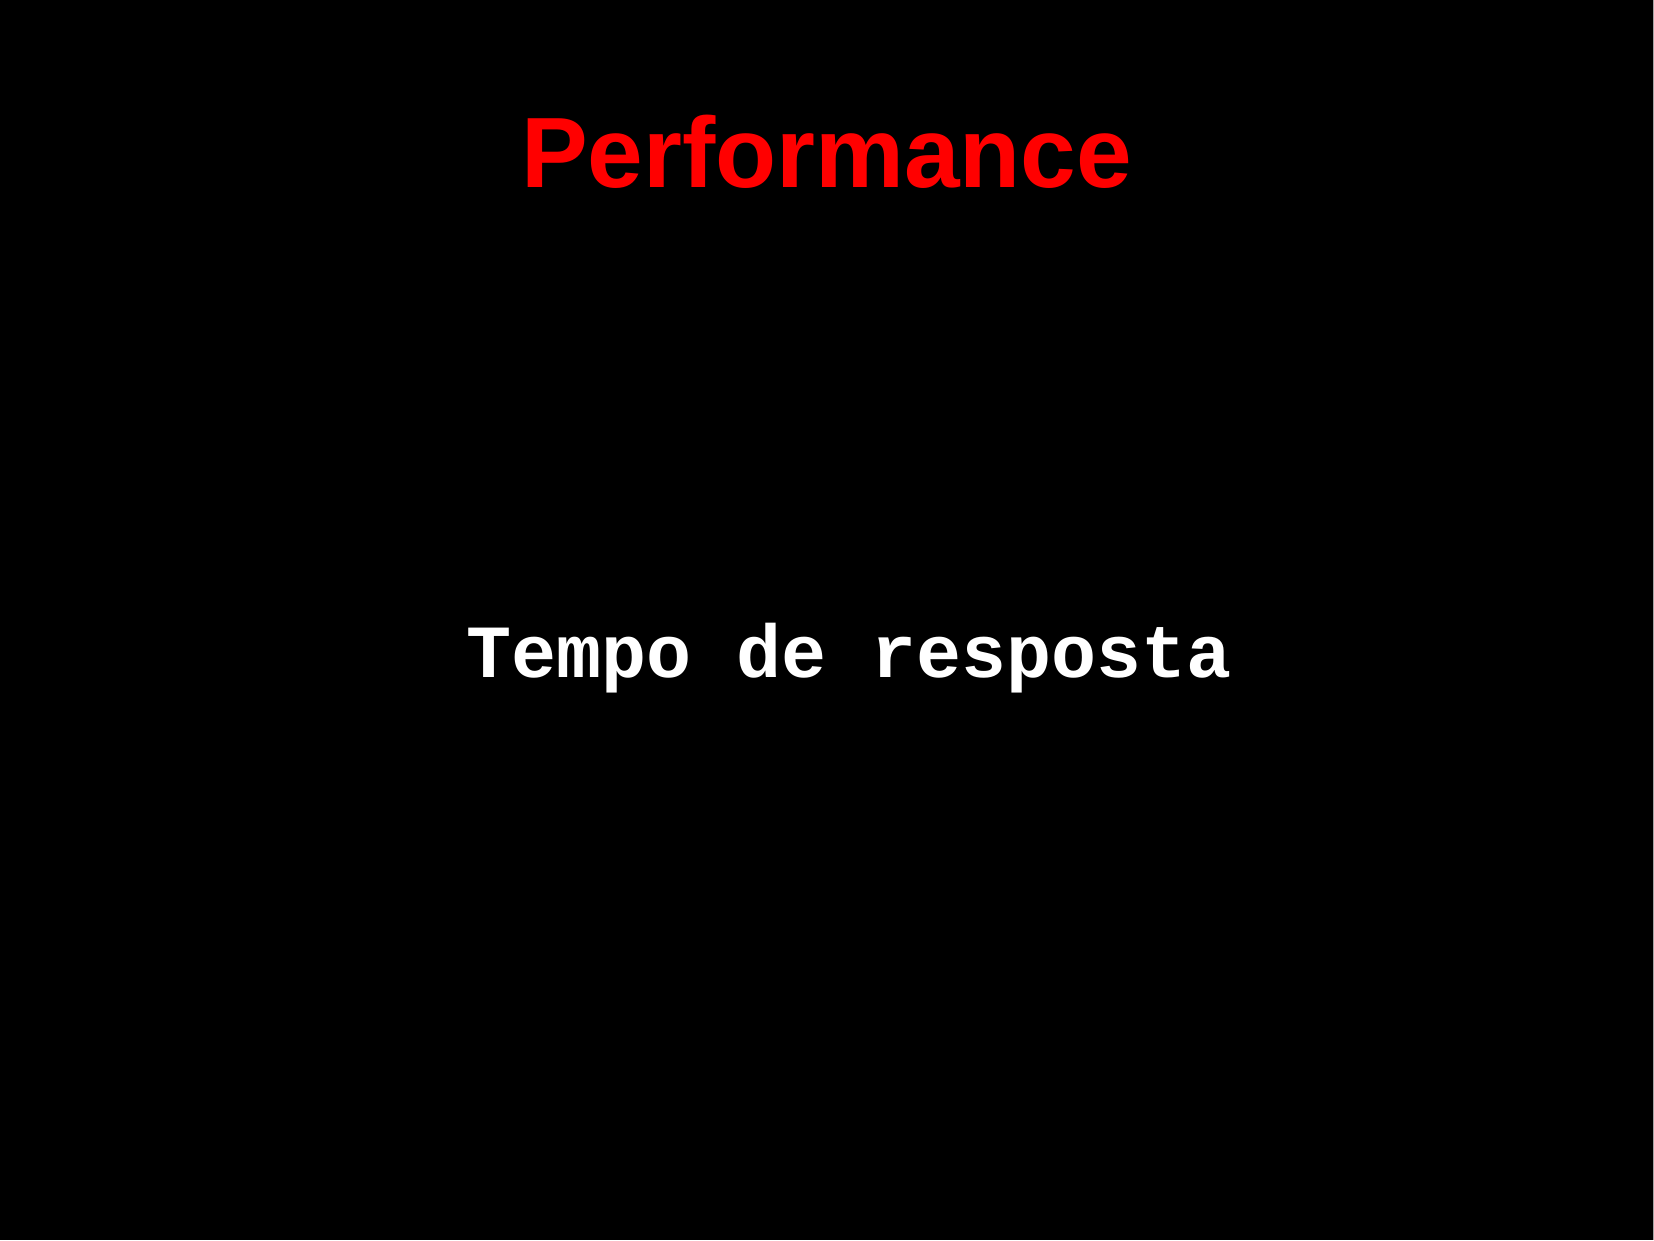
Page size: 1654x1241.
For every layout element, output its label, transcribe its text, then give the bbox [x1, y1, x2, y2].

title Performance [82, 49, 1571, 257]
subtitle Tempo de resposta [82, 290, 1571, 1109]
